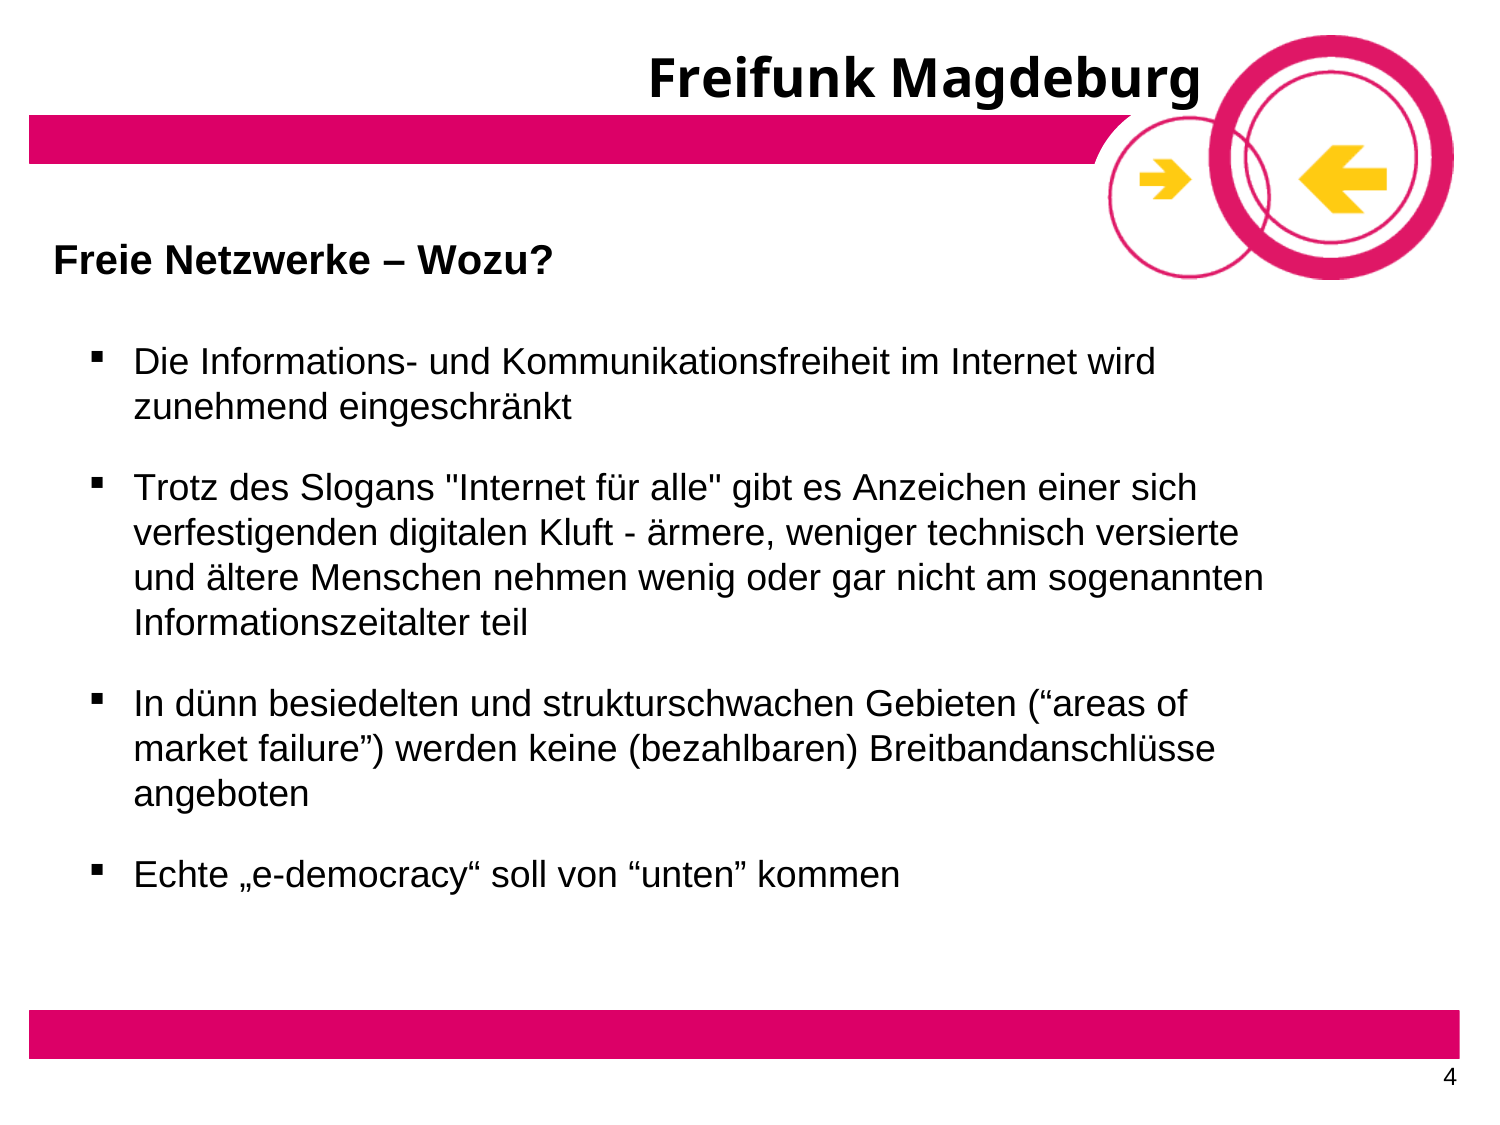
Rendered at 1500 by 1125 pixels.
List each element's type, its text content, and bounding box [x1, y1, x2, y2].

picture [1107, 35, 1454, 280]
text_box Die Informations- und Kommunikationsfreiheit im Internet wird zunehmend eingeschränkt Trotz des Slogans "Internet für alle" gibt es Anzeichen einer sich verfestigenden digitalen Kluft - ärmere, weniger technisch versierte und ältere Menschen nehmen wenig oder gar nicht am sogenannten Informationszeitalter teil In dünn besiedelten und strukturschwachen Gebieten (“areas of market failure”) werden keine (bezahlbaren) Breitbandanschlüsse angeboten Echte „e-democracy“ soll von “unten” kommen [59, 337, 1288, 985]
text_box Freie Netzwerke – Wozu? [53, 233, 1046, 313]
